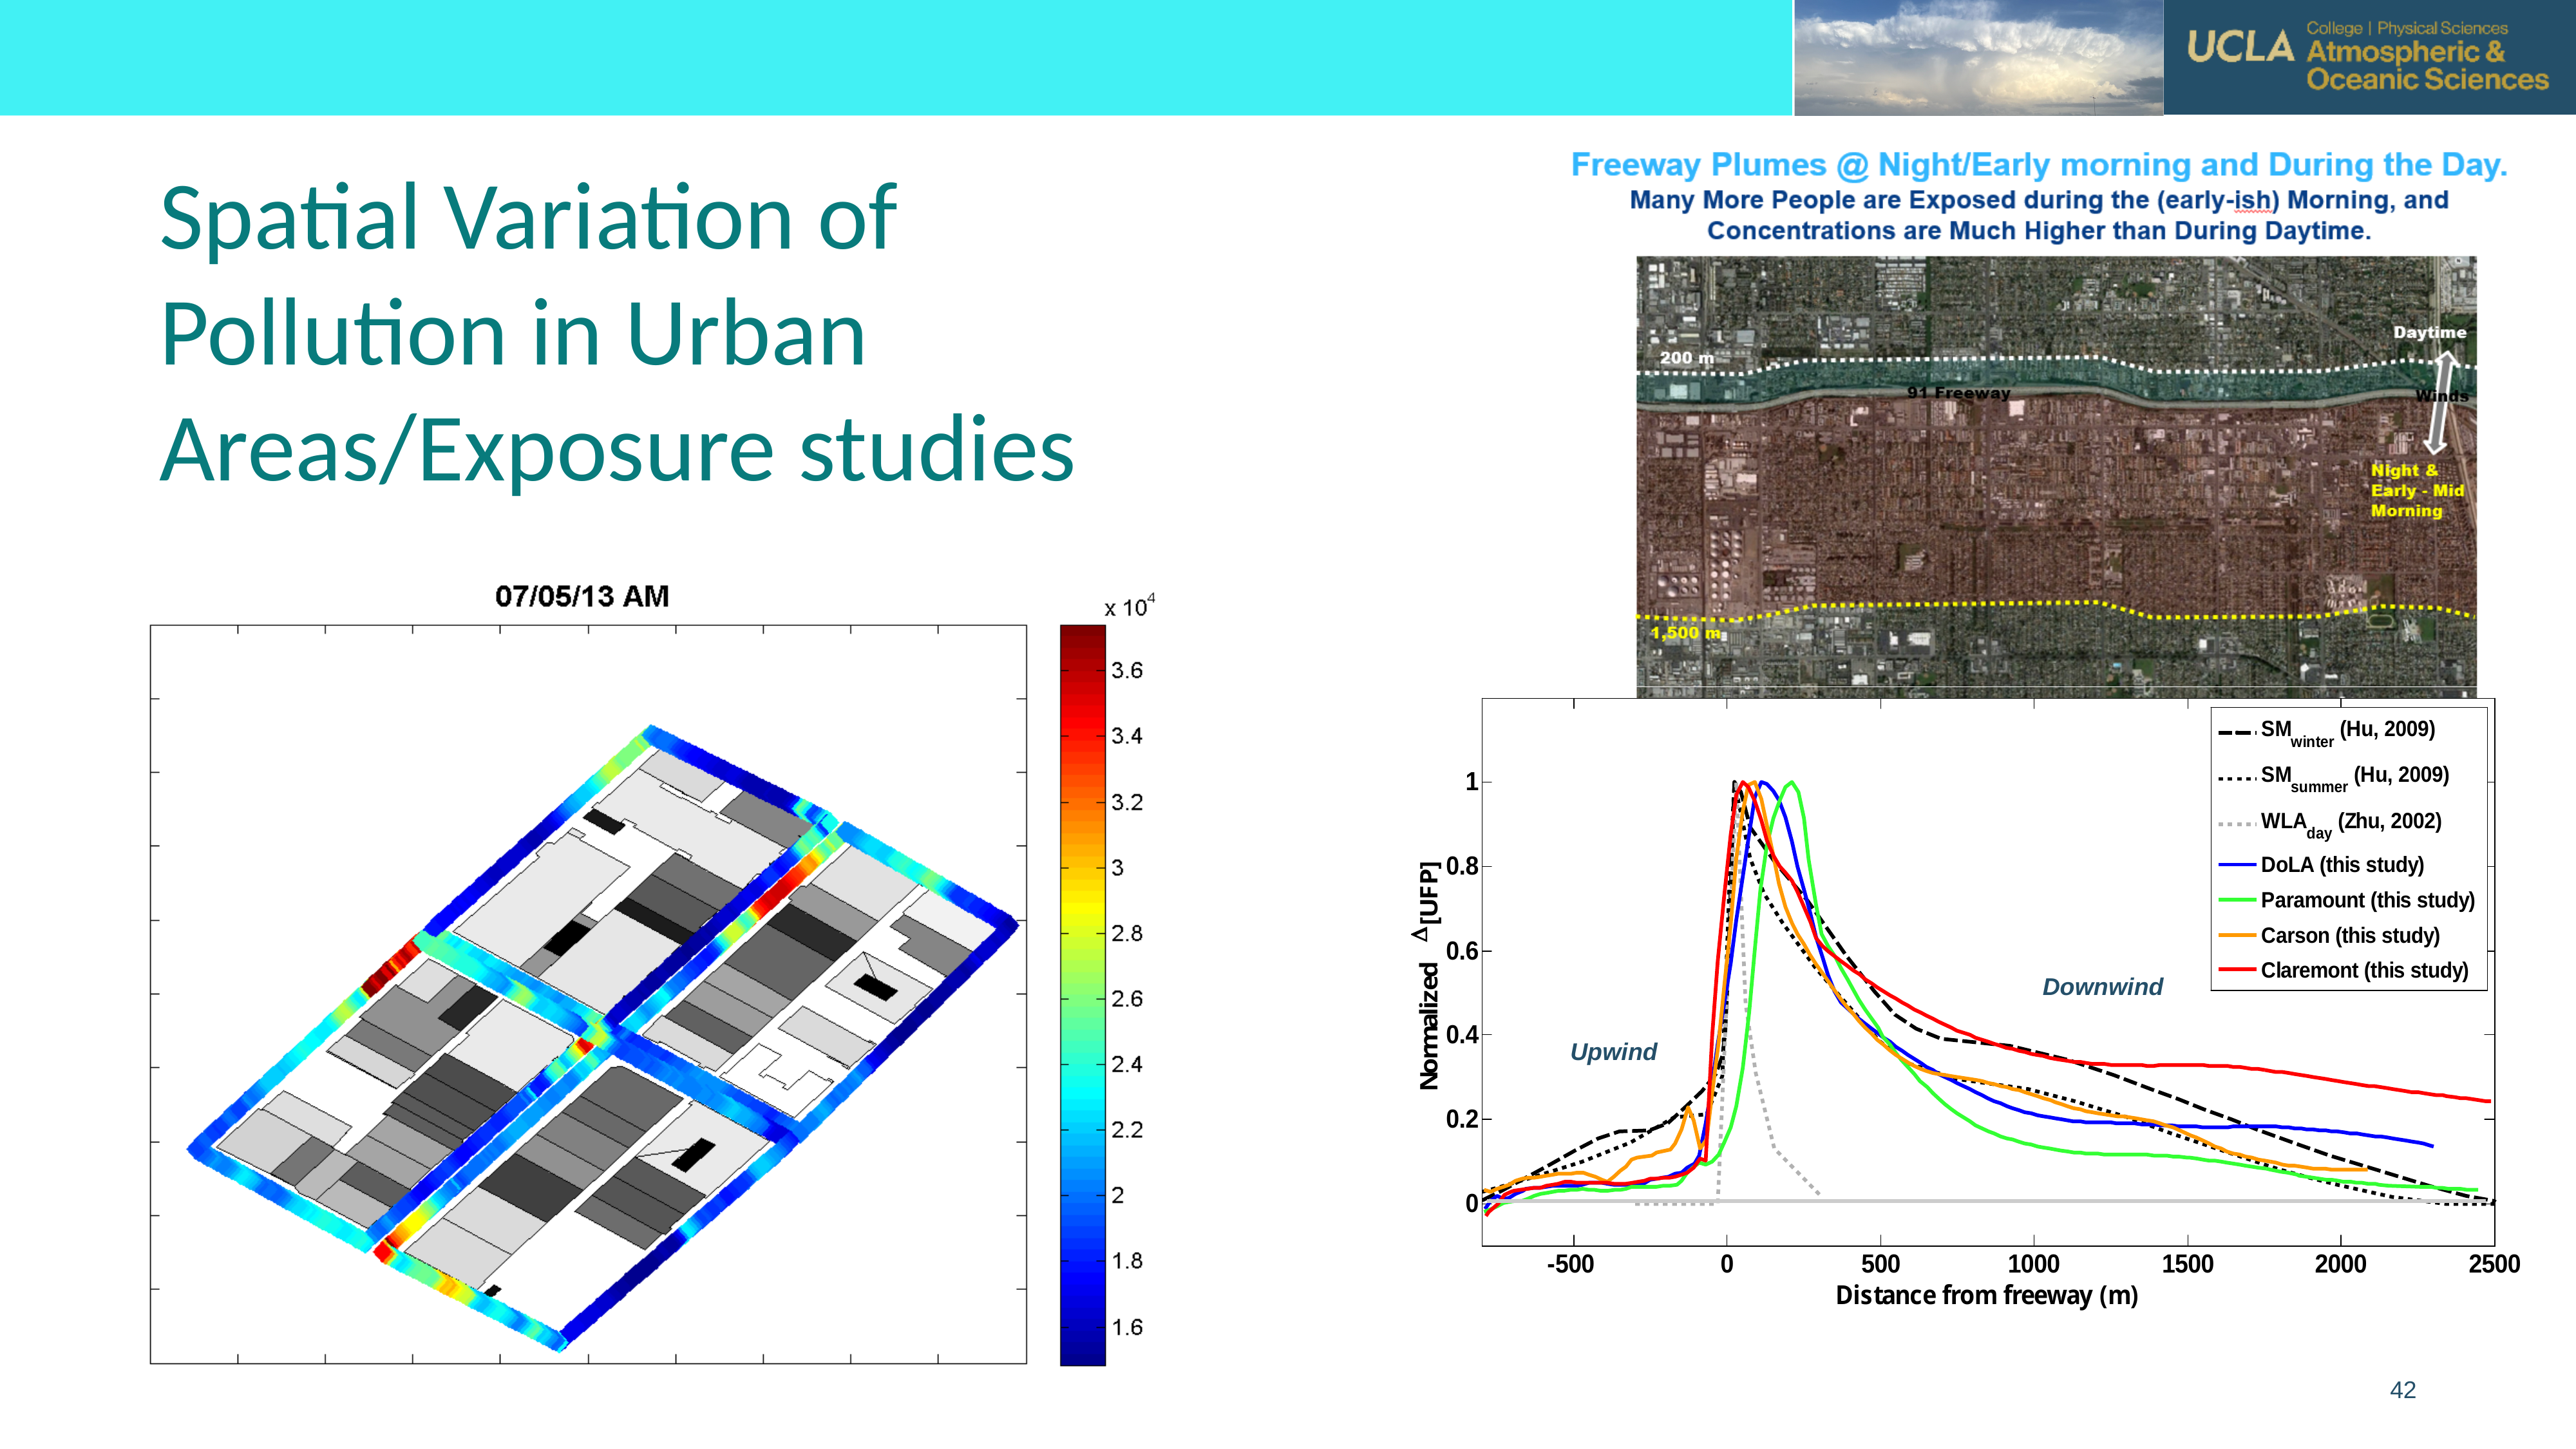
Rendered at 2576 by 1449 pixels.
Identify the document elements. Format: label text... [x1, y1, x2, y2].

picture [1564, 133, 2540, 784]
picture [1401, 687, 2522, 1316]
text_box Downwind [2033, 966, 2174, 1005]
list Spatial Variation of Pollution in Urban Areas/Exposure studies [146, 147, 1155, 556]
picture [0, 556, 1263, 1449]
text_box Upwind [1560, 1031, 1667, 1070]
picture [1794, 0, 2576, 116]
